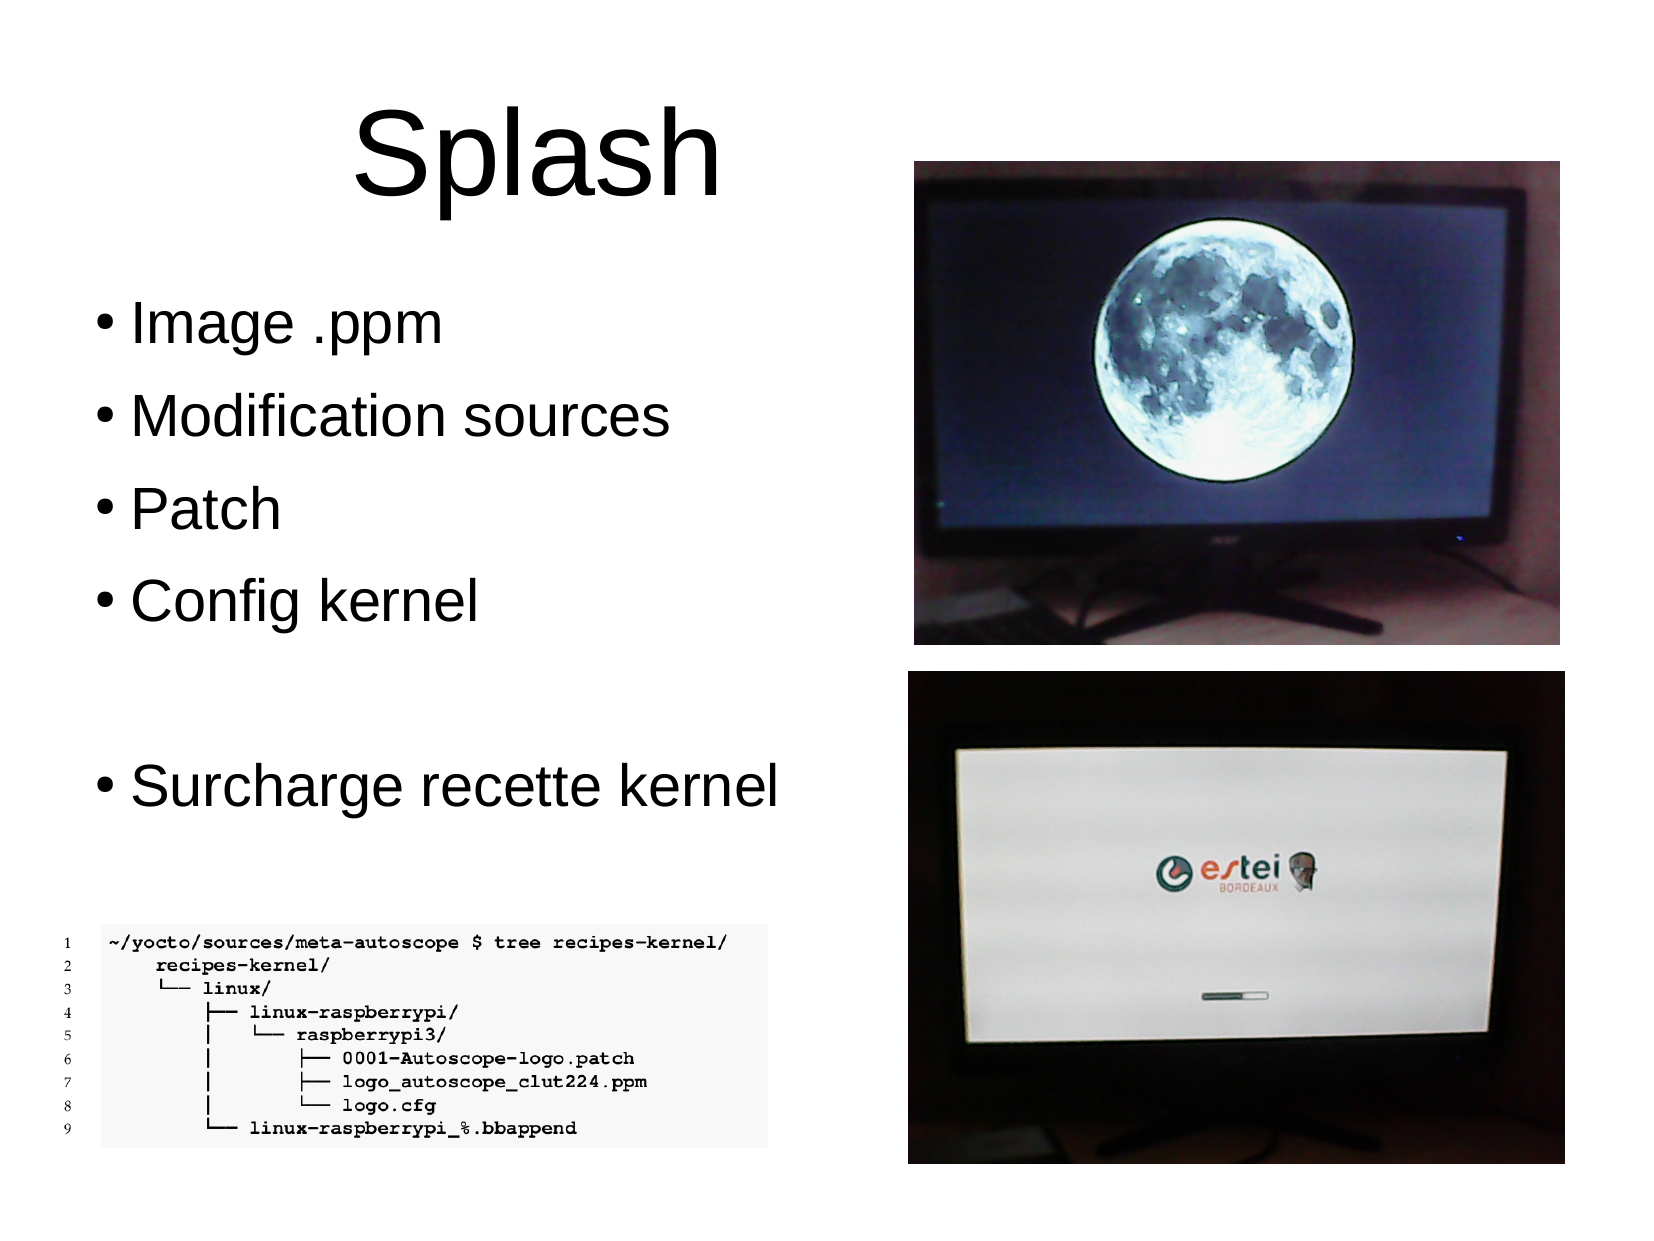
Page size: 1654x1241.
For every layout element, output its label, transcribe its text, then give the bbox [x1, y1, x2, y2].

picture [41, 911, 768, 1177]
title Splash [82, 49, 1571, 257]
picture [914, 161, 1560, 645]
picture [908, 671, 1565, 1164]
list Image .ppm Modification sources Patch Config kernel Surcharge recette kernel [82, 290, 809, 875]
